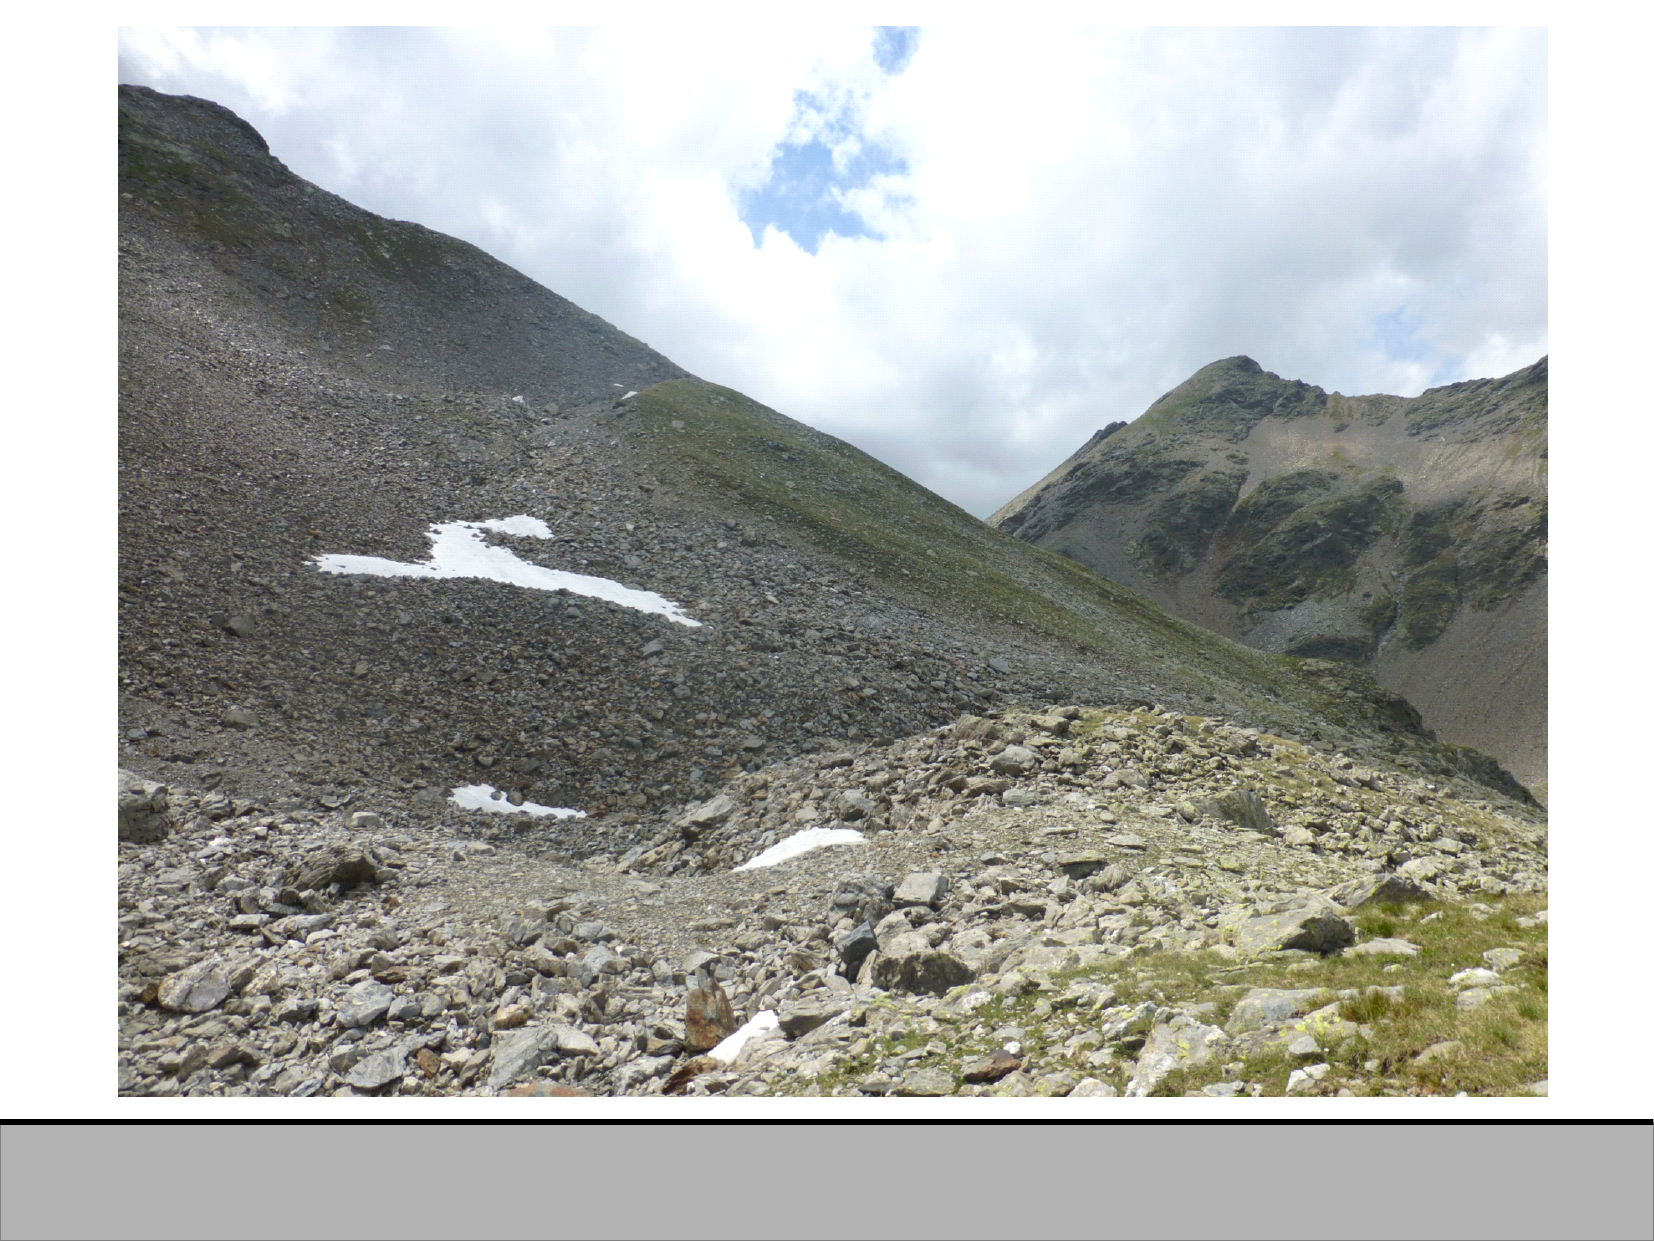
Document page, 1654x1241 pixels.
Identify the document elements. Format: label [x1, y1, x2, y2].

text_box [0, 1125, 1654, 1241]
picture [118, 26, 1548, 1097]
